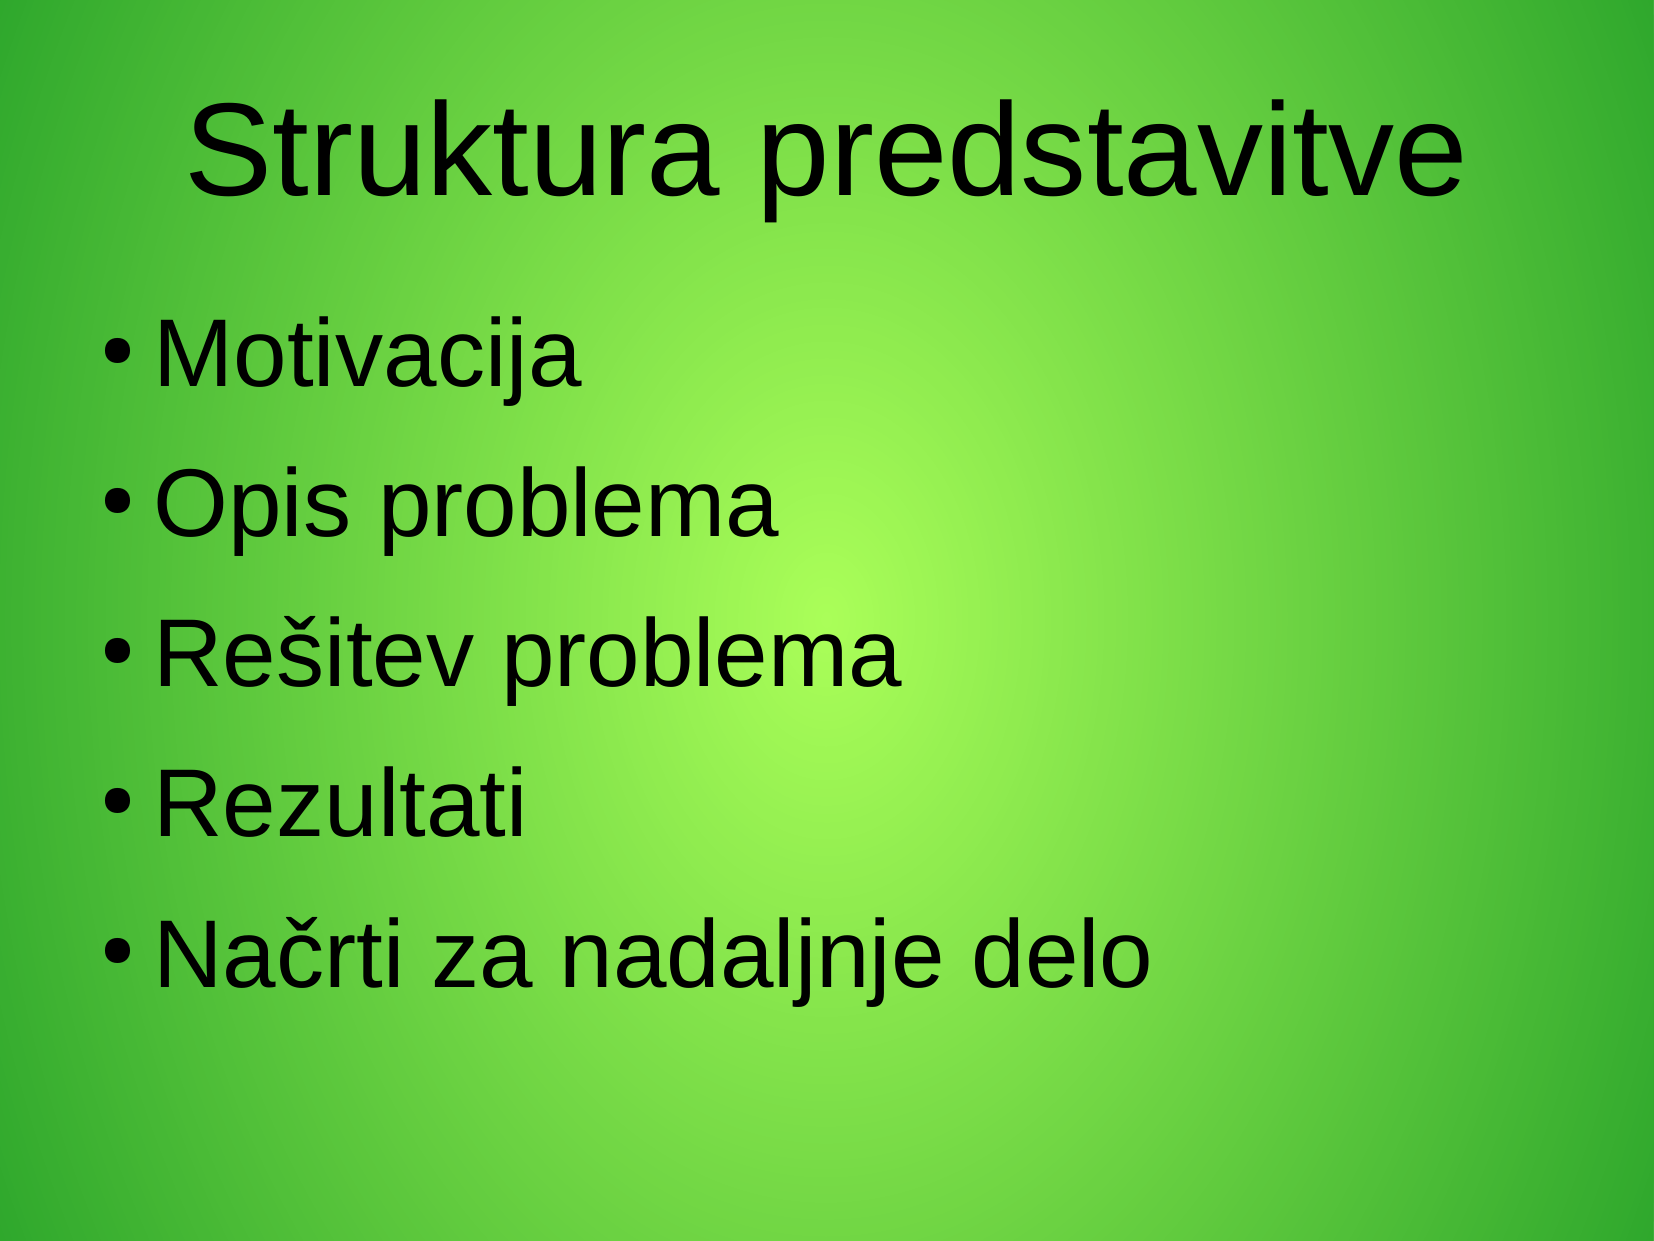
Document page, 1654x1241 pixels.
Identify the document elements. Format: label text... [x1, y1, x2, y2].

title Struktura predstavitve [82, 47, 1571, 252]
list Motivacija Opis problema Rešitev problema Rezultati Načrti za nadaljnje delo [82, 299, 1571, 1019]
